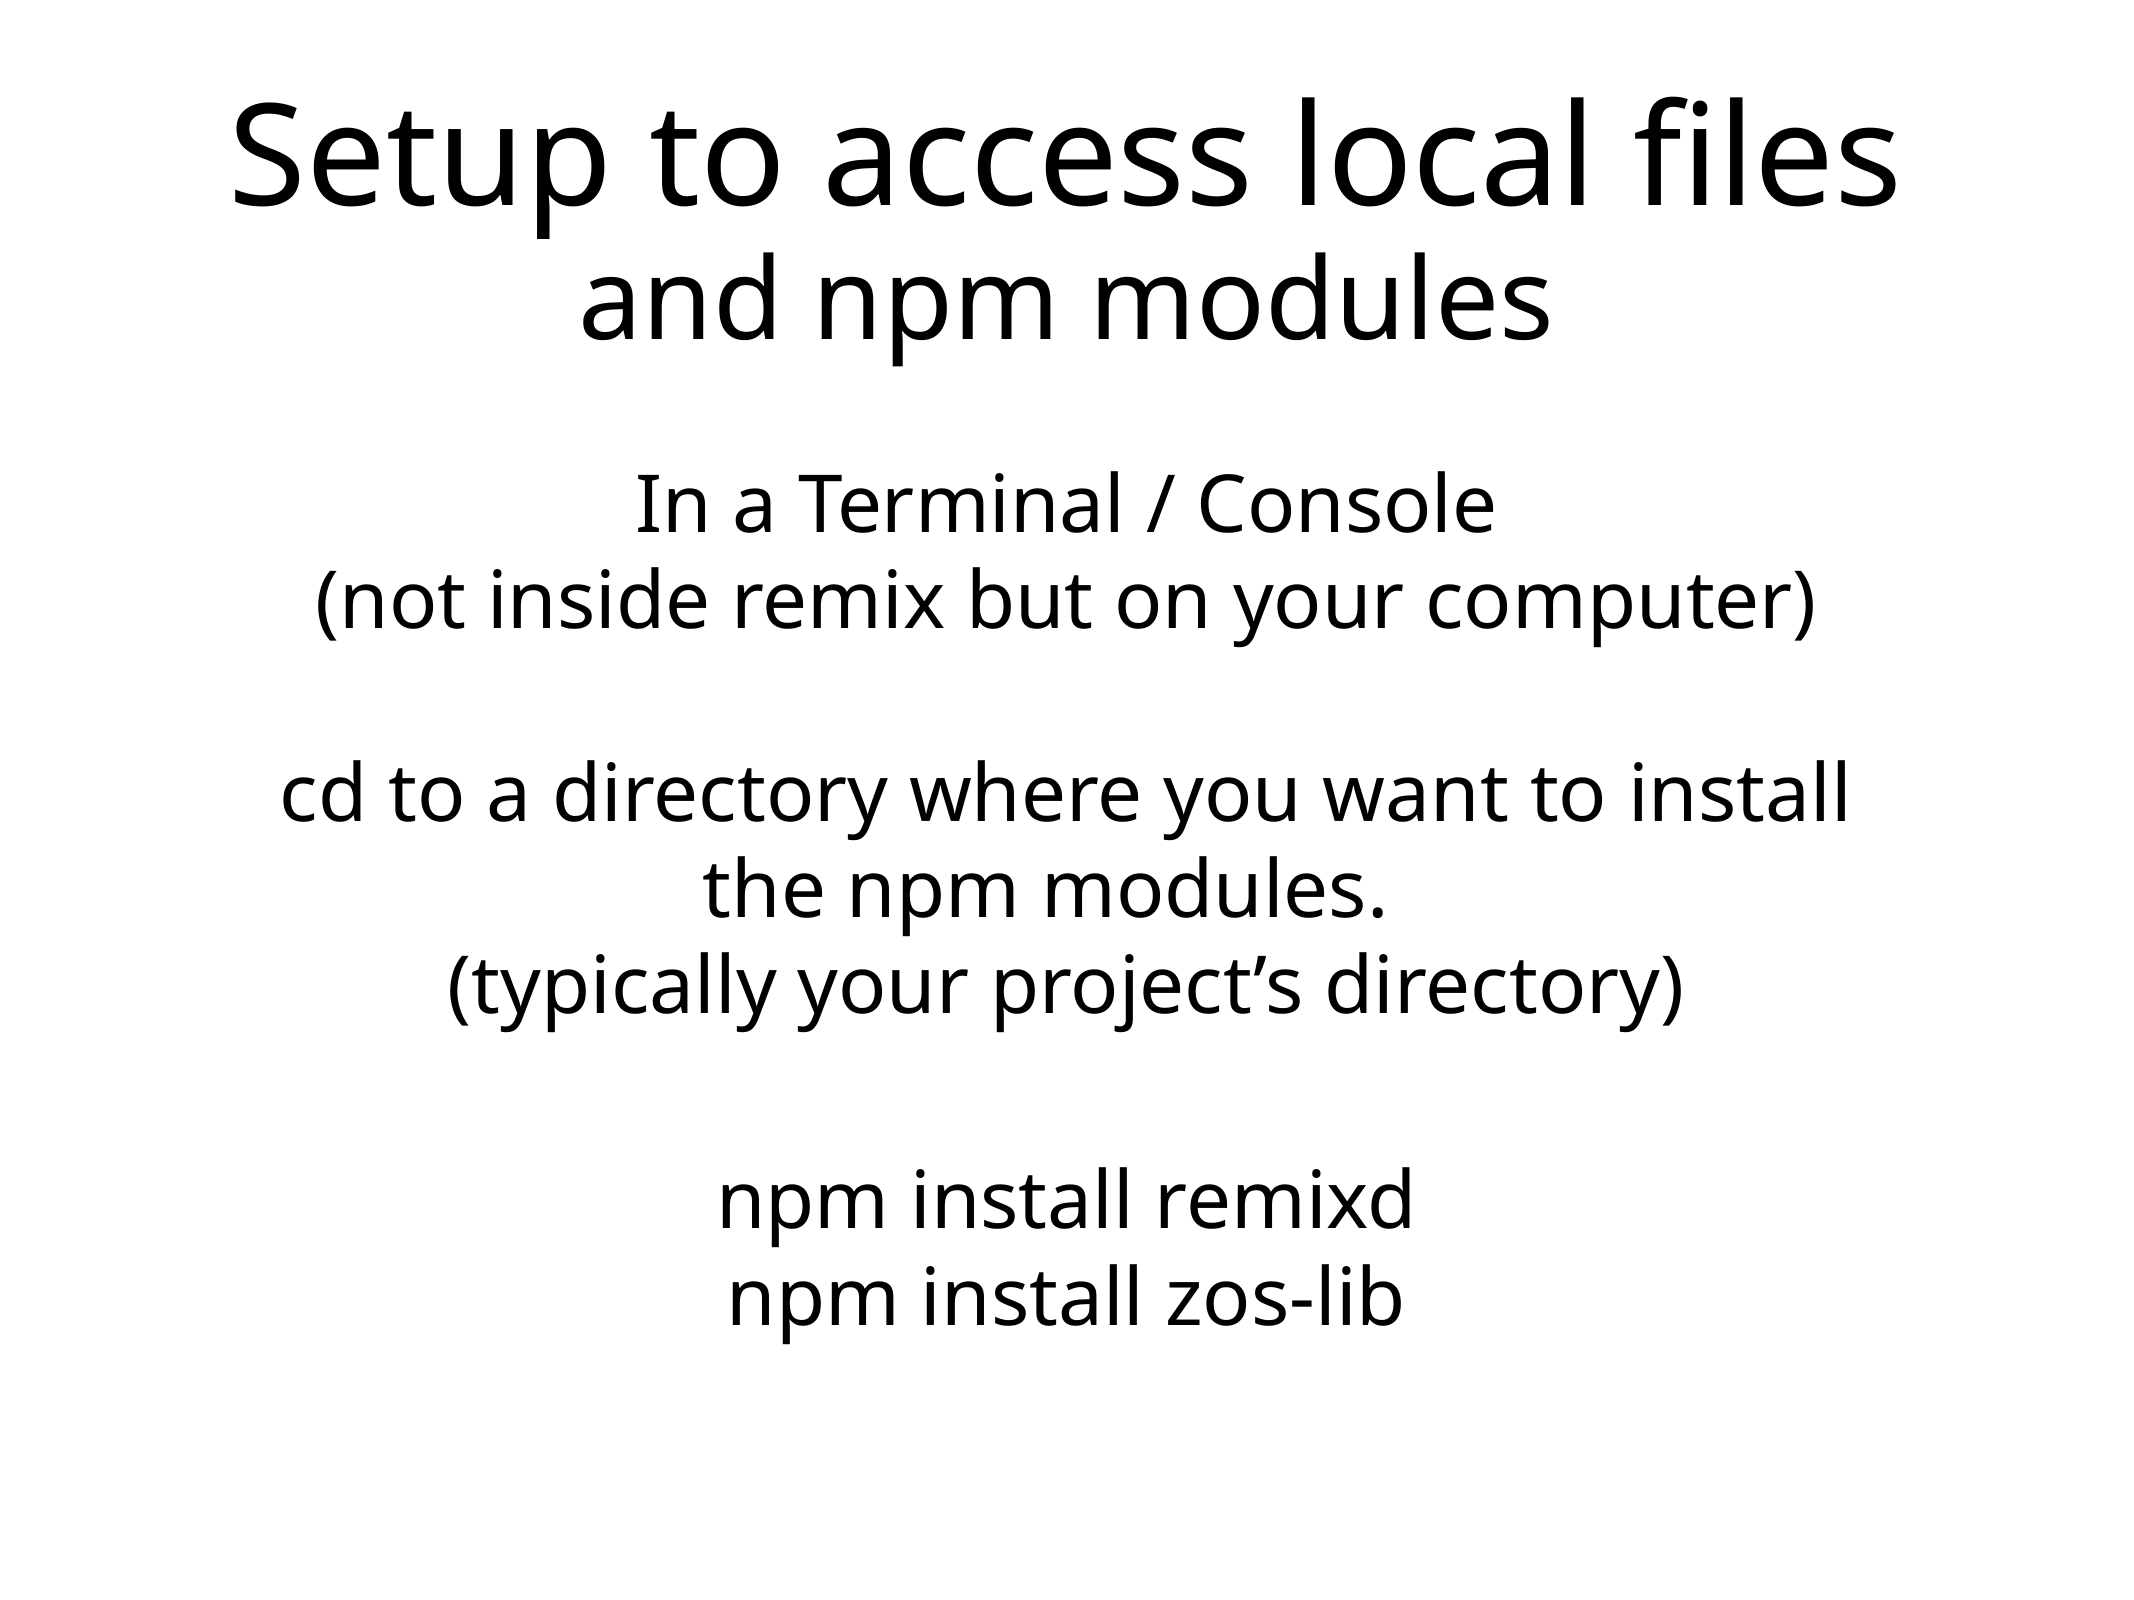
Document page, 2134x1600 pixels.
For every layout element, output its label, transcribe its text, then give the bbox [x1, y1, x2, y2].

text_box In a Terminal / Console (not inside remix but on your computer) [208, 508, 1925, 733]
title Setup to access local files [153, 56, 1981, 598]
text_box cd to a directory where you want to install the npm modules. (typically your project’s directory) [208, 733, 1925, 1105]
text_box and npm modules [208, 217, 1925, 508]
subtitle npm install remixd npm install zos-lib [208, 1141, 1925, 1432]
